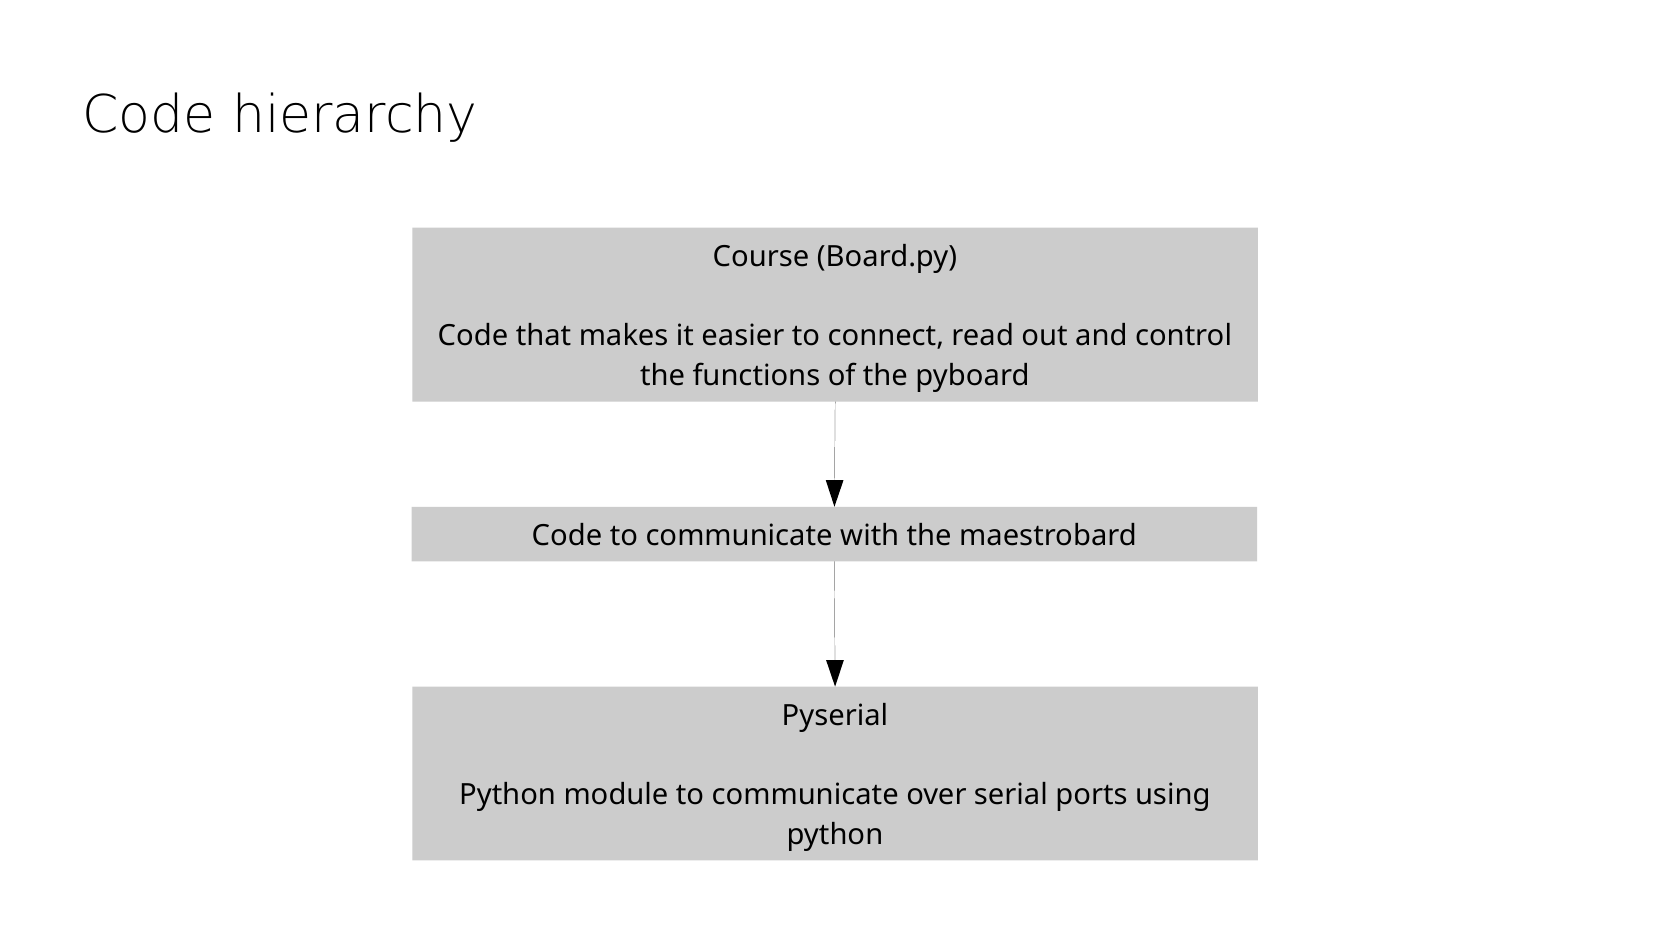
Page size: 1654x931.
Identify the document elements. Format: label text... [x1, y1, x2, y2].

text_box Pyserial Python module to communicate over serial ports using python [412, 686, 1258, 837]
text_box Code to communicate with the maestrobard [411, 506, 1258, 556]
title Code hierarchy [82, 37, 1571, 193]
text_box Course (Board.py) Code that makes it easier to connect, read out and control the functions of the pyboard [412, 227, 1258, 378]
